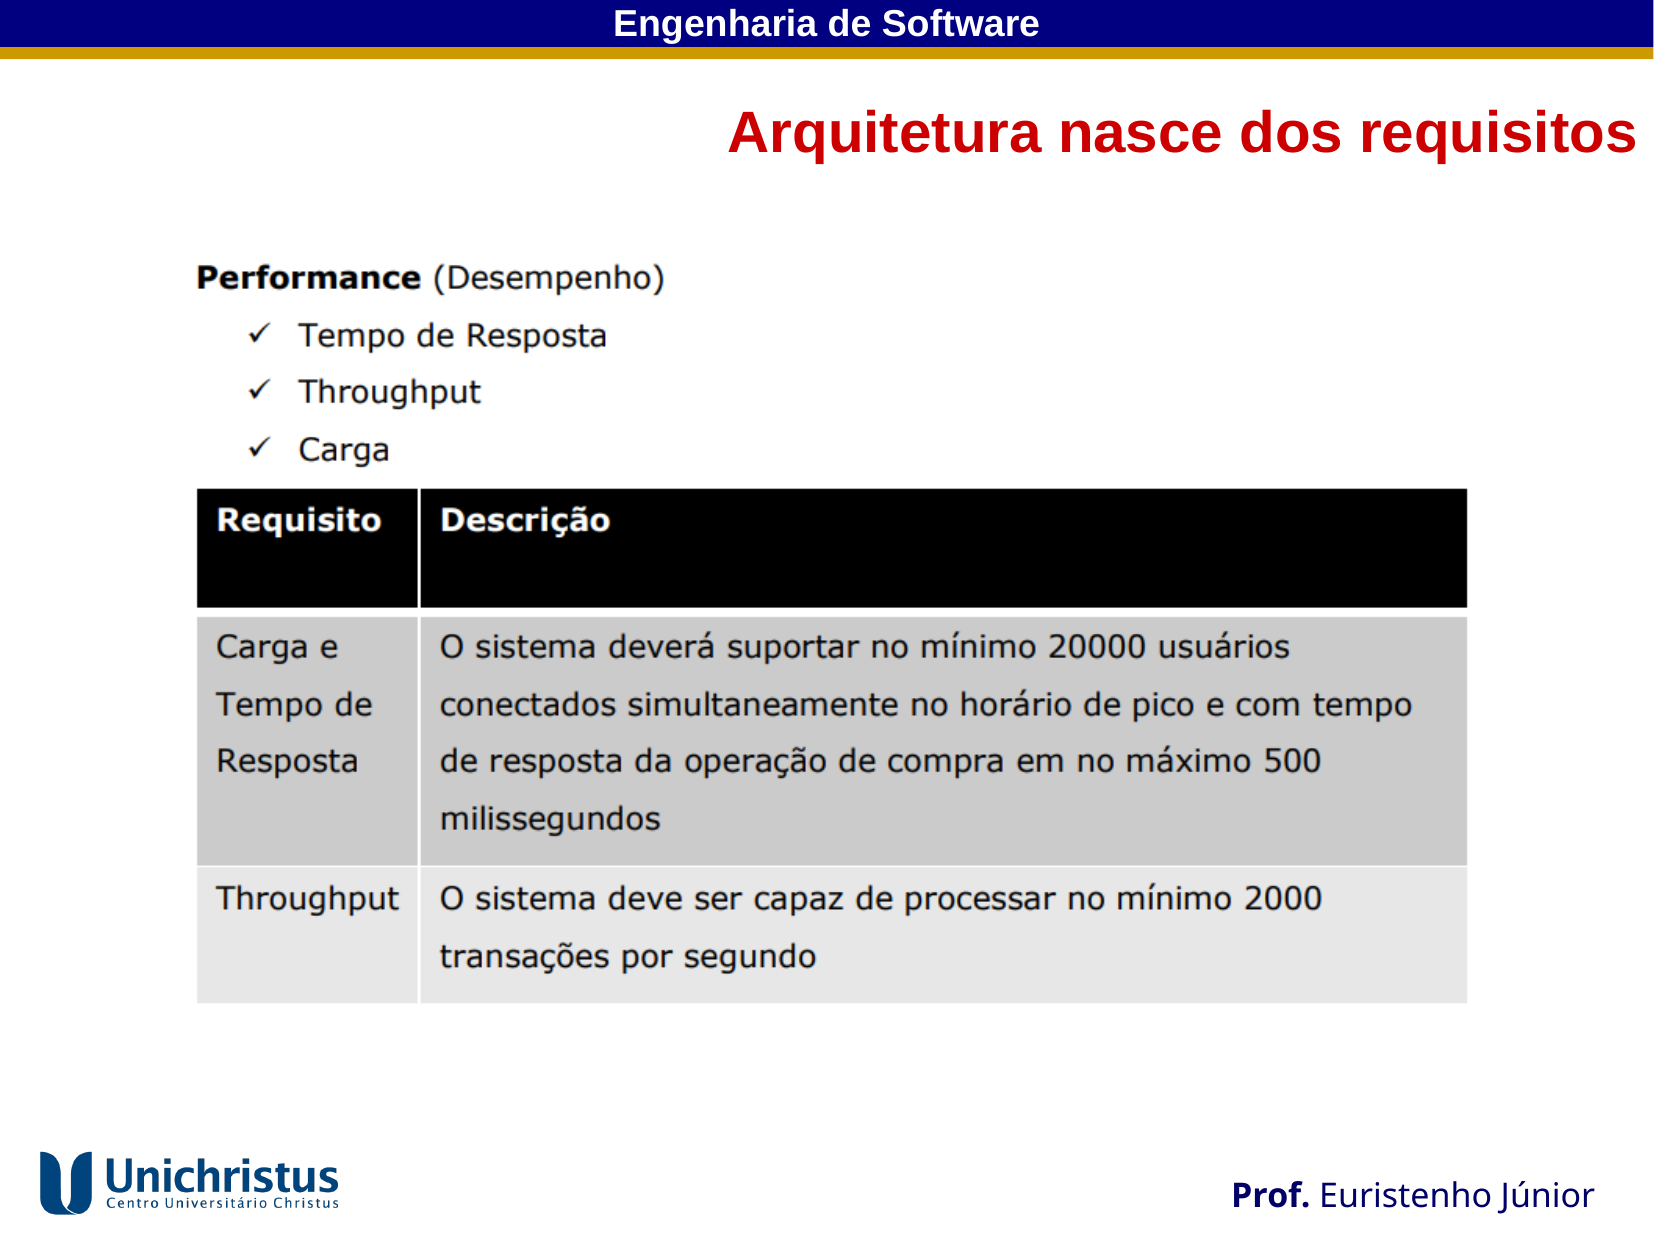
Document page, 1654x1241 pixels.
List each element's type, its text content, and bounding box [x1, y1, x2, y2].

text_box Prof. Euristenho Júnior [1216, 1163, 1654, 1224]
picture [188, 253, 1483, 1016]
text_box Engenharia de Software [0, 0, 1654, 47]
text_box Arquitetura nasce dos requisitos [713, 92, 1654, 173]
picture [35, 1148, 343, 1217]
text_box [0, 47, 1654, 60]
